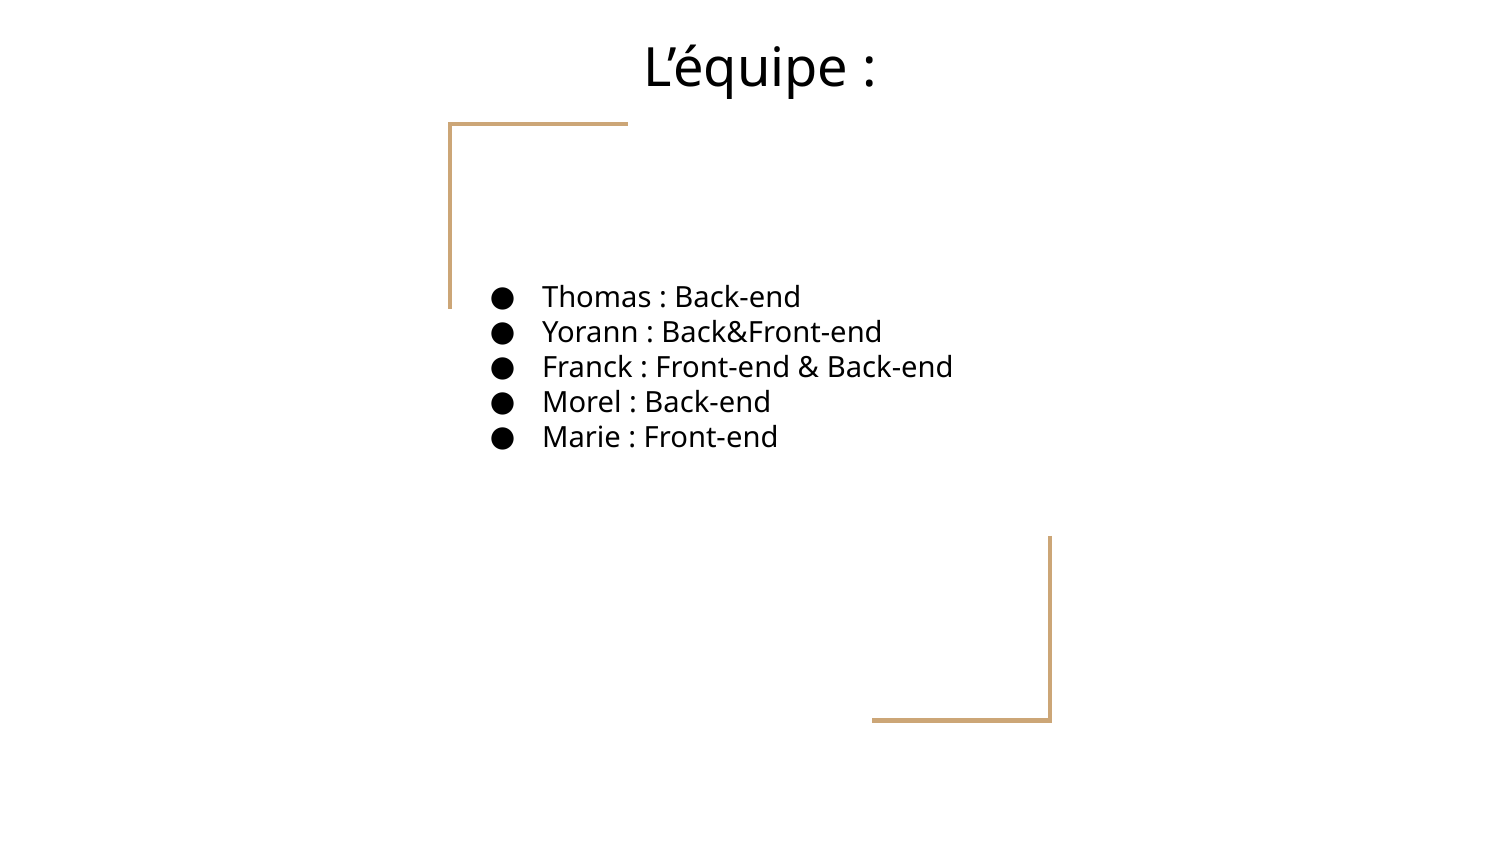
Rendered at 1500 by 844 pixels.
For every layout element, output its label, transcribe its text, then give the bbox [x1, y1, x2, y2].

text_box Thomas : Back-end Yorann : Back&Front-end Franck : Front-end & Back-end Morel : Back-end Marie : Front-end [452, 262, 1048, 538]
title L’équipe : [509, 12, 1011, 118]
